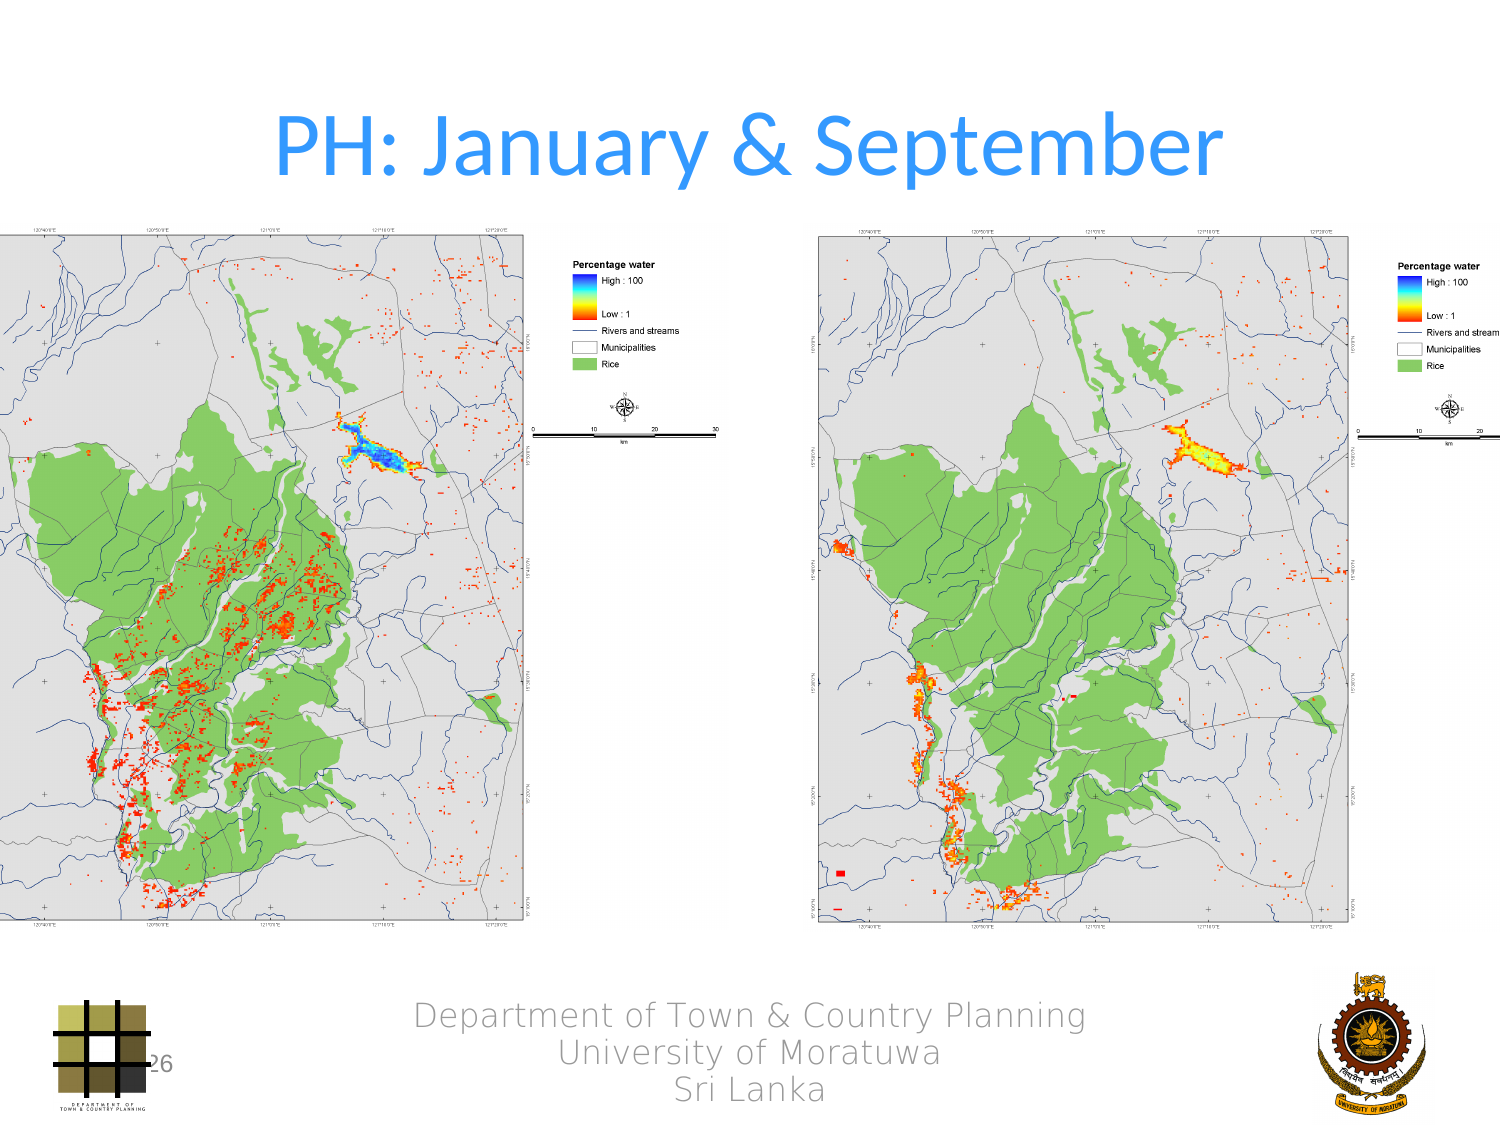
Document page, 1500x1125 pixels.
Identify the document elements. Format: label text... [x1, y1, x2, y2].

picture [803, 223, 1500, 932]
picture [53, 1000, 151, 1111]
title PH: January & September [75, 21, 1426, 257]
picture [0, 223, 729, 930]
picture [1312, 966, 1435, 1125]
